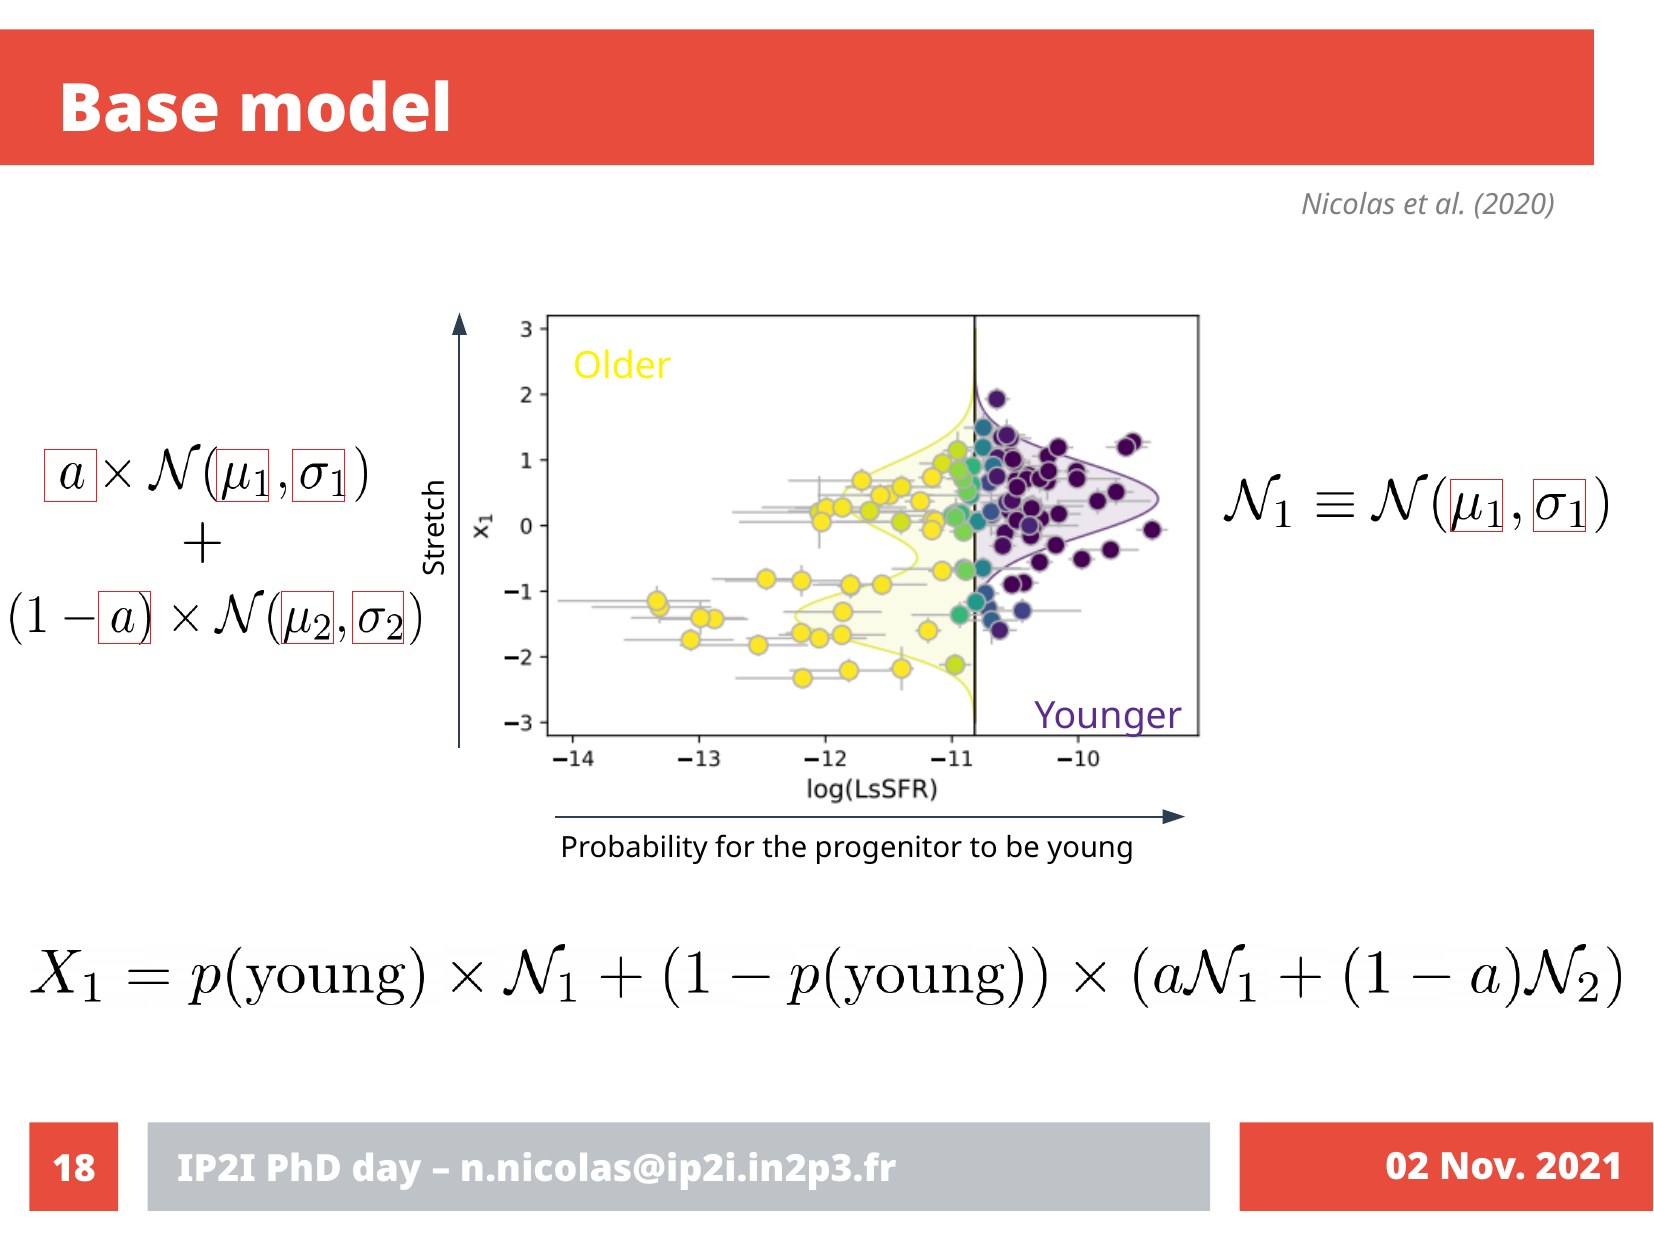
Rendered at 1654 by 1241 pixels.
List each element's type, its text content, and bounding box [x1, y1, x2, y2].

picture [183, 522, 221, 563]
text_box Nicolas et al. (2020) [1286, 176, 1612, 226]
picture [217, 450, 268, 501]
text_box Younger [1019, 681, 1201, 740]
picture [455, 301, 1216, 821]
title Base model [58, 60, 1594, 151]
picture [30, 944, 1621, 1009]
picture [60, 450, 96, 501]
text_box Probability for the progenitor to be young [545, 818, 1184, 869]
text_box Stretch [405, 456, 455, 592]
picture [10, 590, 421, 645]
picture [293, 450, 344, 501]
picture [60, 444, 367, 502]
text_box Older [558, 331, 691, 390]
picture [1223, 474, 1608, 533]
